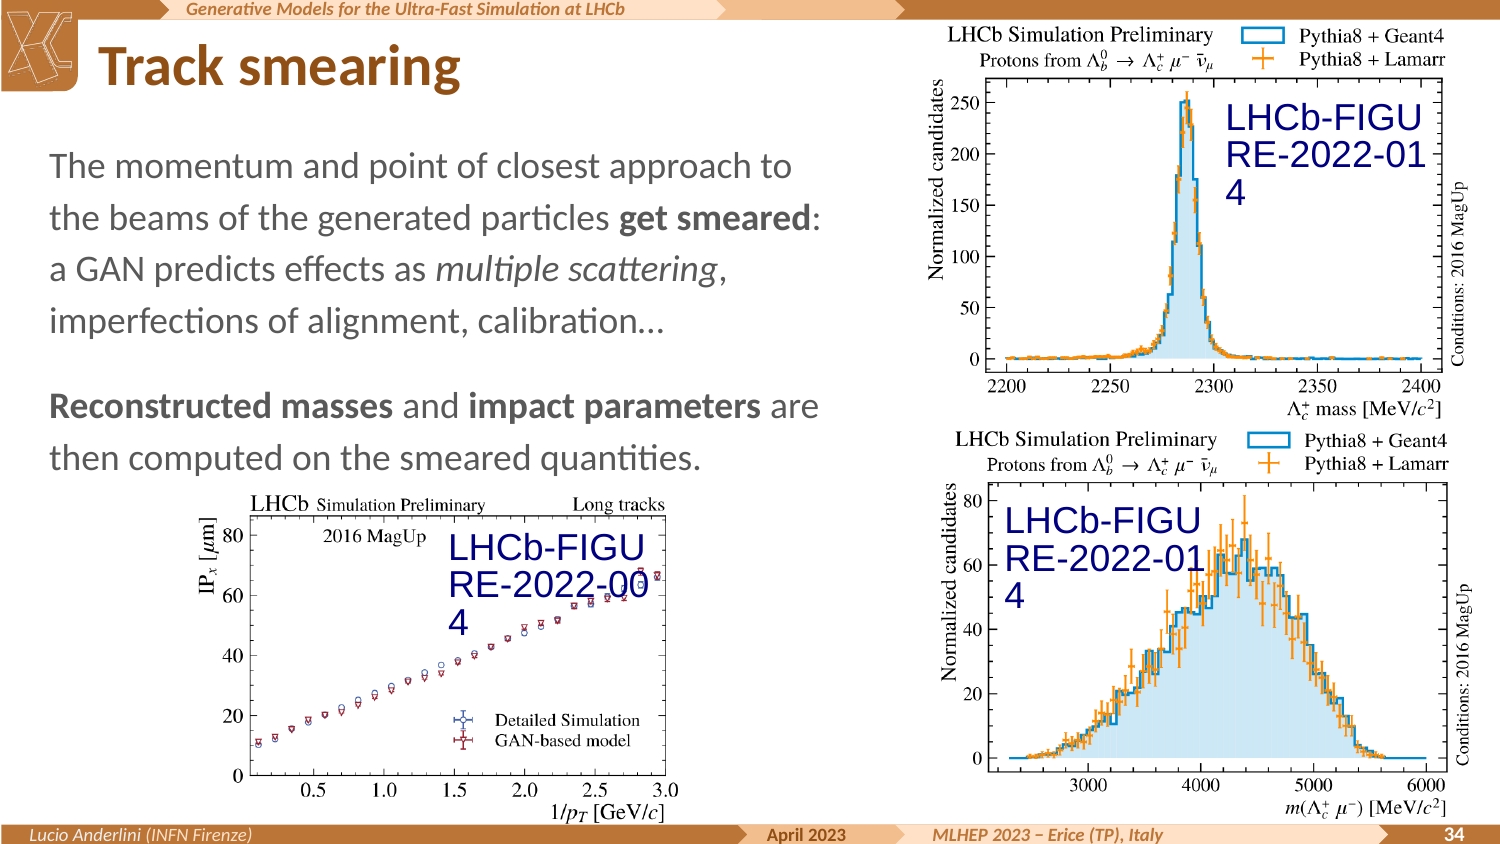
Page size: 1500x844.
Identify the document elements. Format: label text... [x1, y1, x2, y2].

list The momentum and point of closest approach to the beams of the generated particles get smeared: a GAN predicts effects as multiple scattering, imperfections of alignment, calibration… Reconstructed masses and impact parameters are then computed on the smeared quantities. [34, 118, 859, 531]
title Track smearing [83, 12, 845, 107]
picture [919, 22, 1475, 824]
slide_number <number> [1389, 801, 1480, 844]
text_box LHCb-FIGURE-2022-014 [989, 481, 1238, 557]
text_box LHCb-FIGURE-2022-004 [433, 507, 682, 583]
text_box LHCb-FIGURE-2022-014 [1210, 77, 1459, 153]
picture [180, 481, 704, 824]
